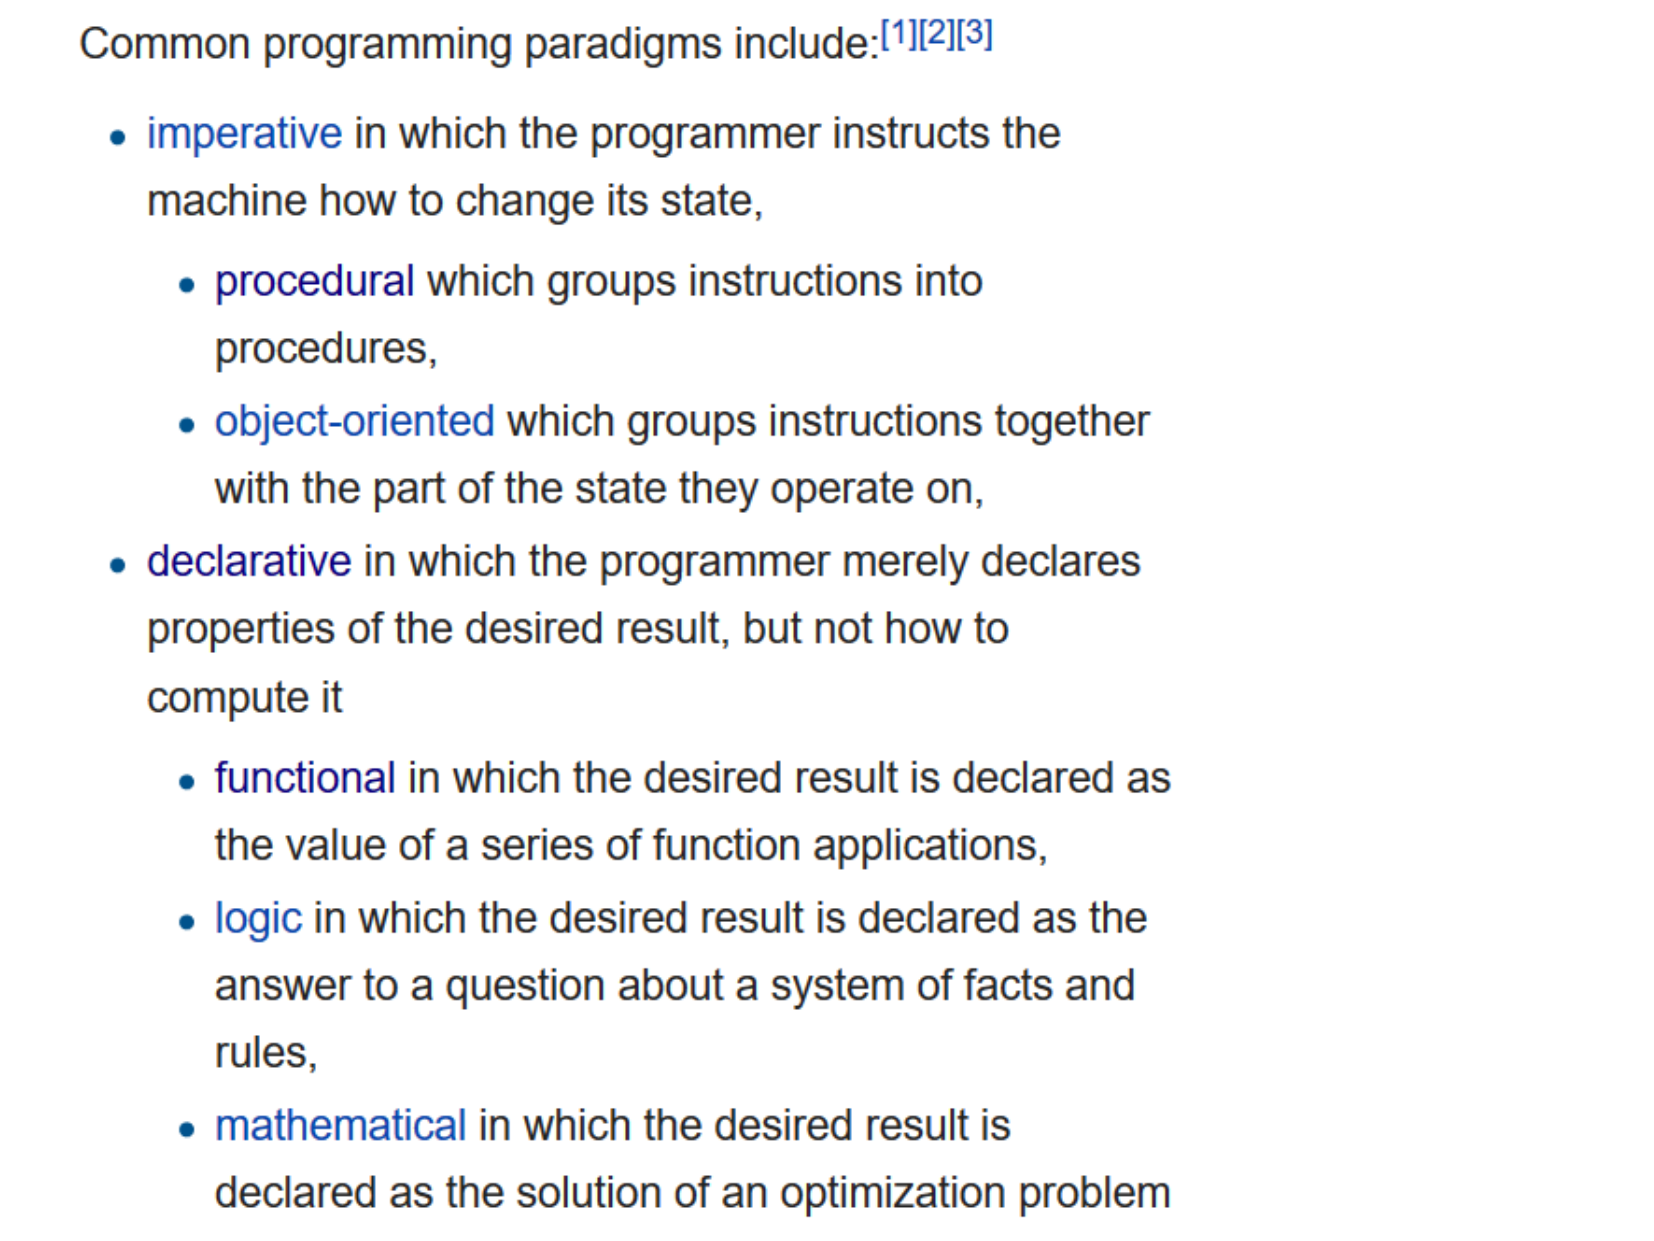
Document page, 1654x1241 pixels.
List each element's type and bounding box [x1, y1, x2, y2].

picture [47, 0, 1216, 1234]
